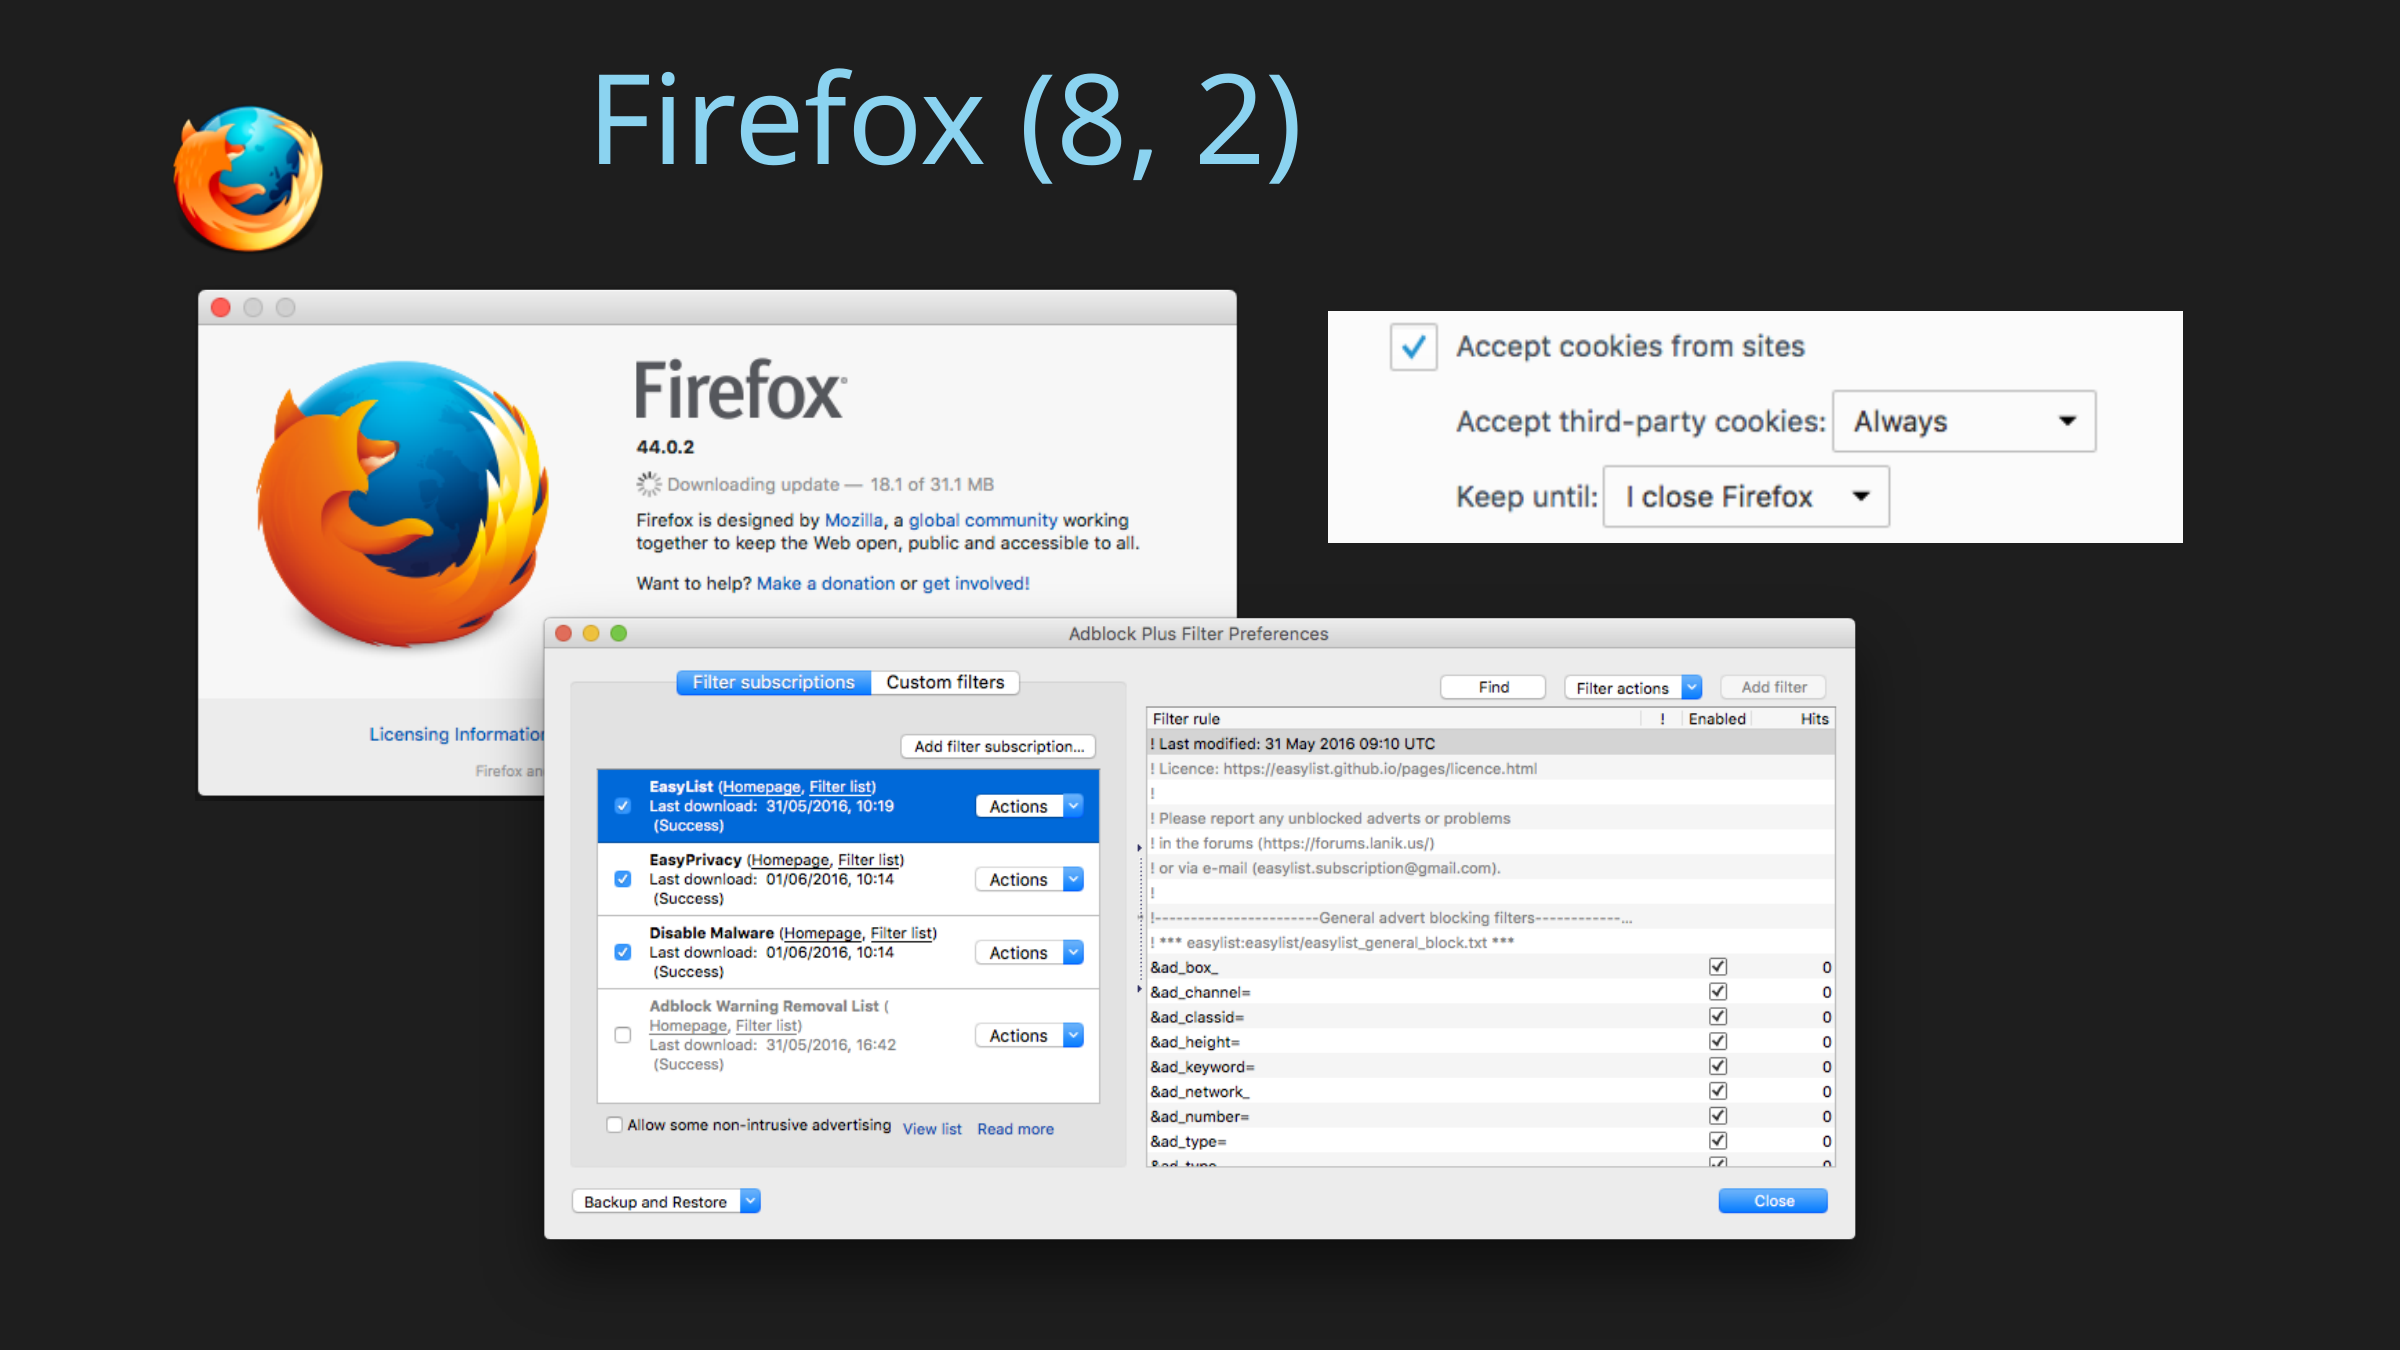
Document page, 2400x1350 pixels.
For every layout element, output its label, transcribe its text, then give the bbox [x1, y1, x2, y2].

picture [1328, 311, 2183, 543]
picture [172, 102, 326, 257]
picture [195, 285, 1933, 1350]
text_box Firefox (8, 2) [266, 62, 1626, 190]
